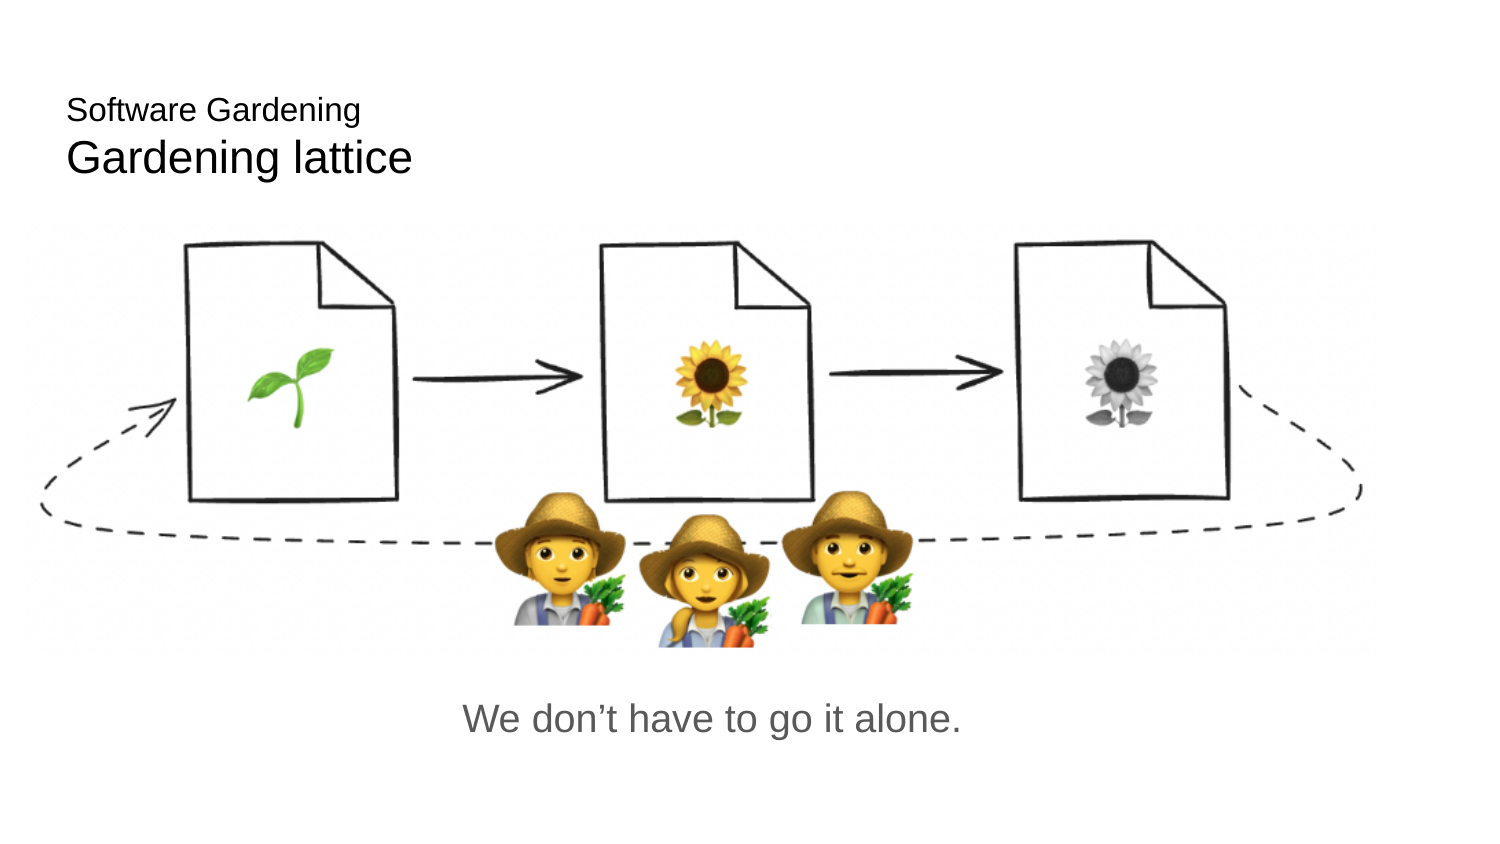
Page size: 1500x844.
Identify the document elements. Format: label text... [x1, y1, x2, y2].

text_box Software Gardening Gardening lattice [51, 72, 1449, 199]
list We don’t have to go it alone. [125, 681, 1300, 745]
picture [24, 223, 1382, 656]
